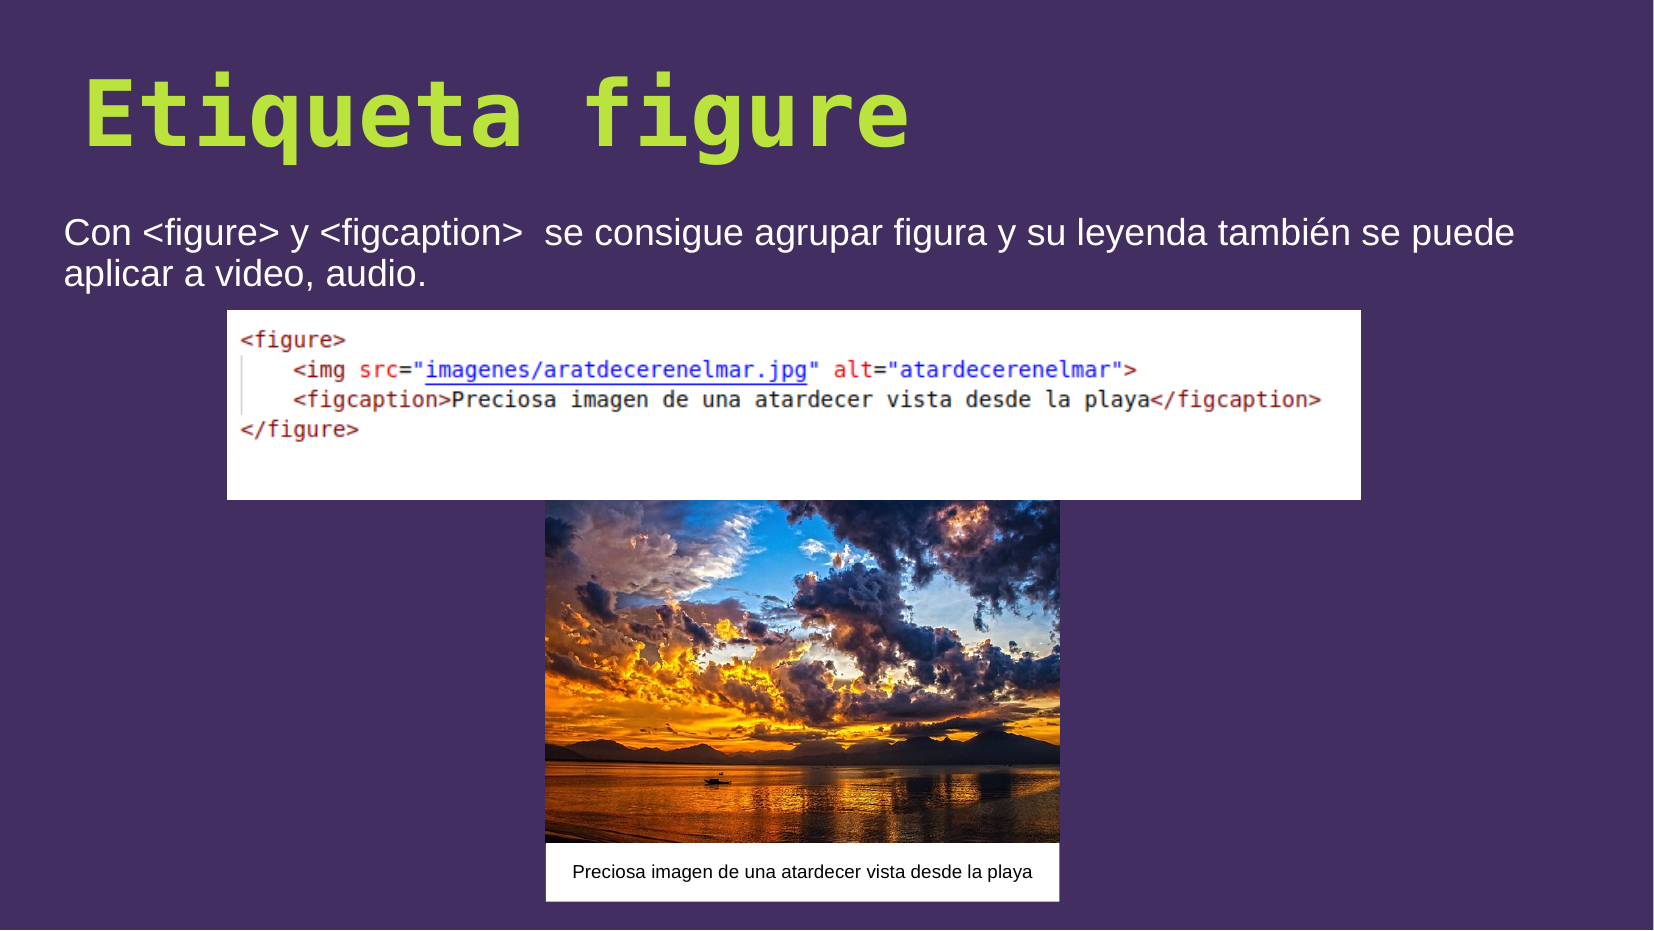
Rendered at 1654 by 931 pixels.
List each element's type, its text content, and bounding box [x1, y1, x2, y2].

list Con <figure> y <figcaption> se consigue agrupar figura y su leyenda también se puede aplicar a video, audio. [63, 210, 1580, 479]
picture [227, 310, 1361, 843]
title Etiqueta figure [82, 37, 1571, 193]
list Preciosa imagen de una atardecer vista desde la playa [545, 843, 1060, 902]
